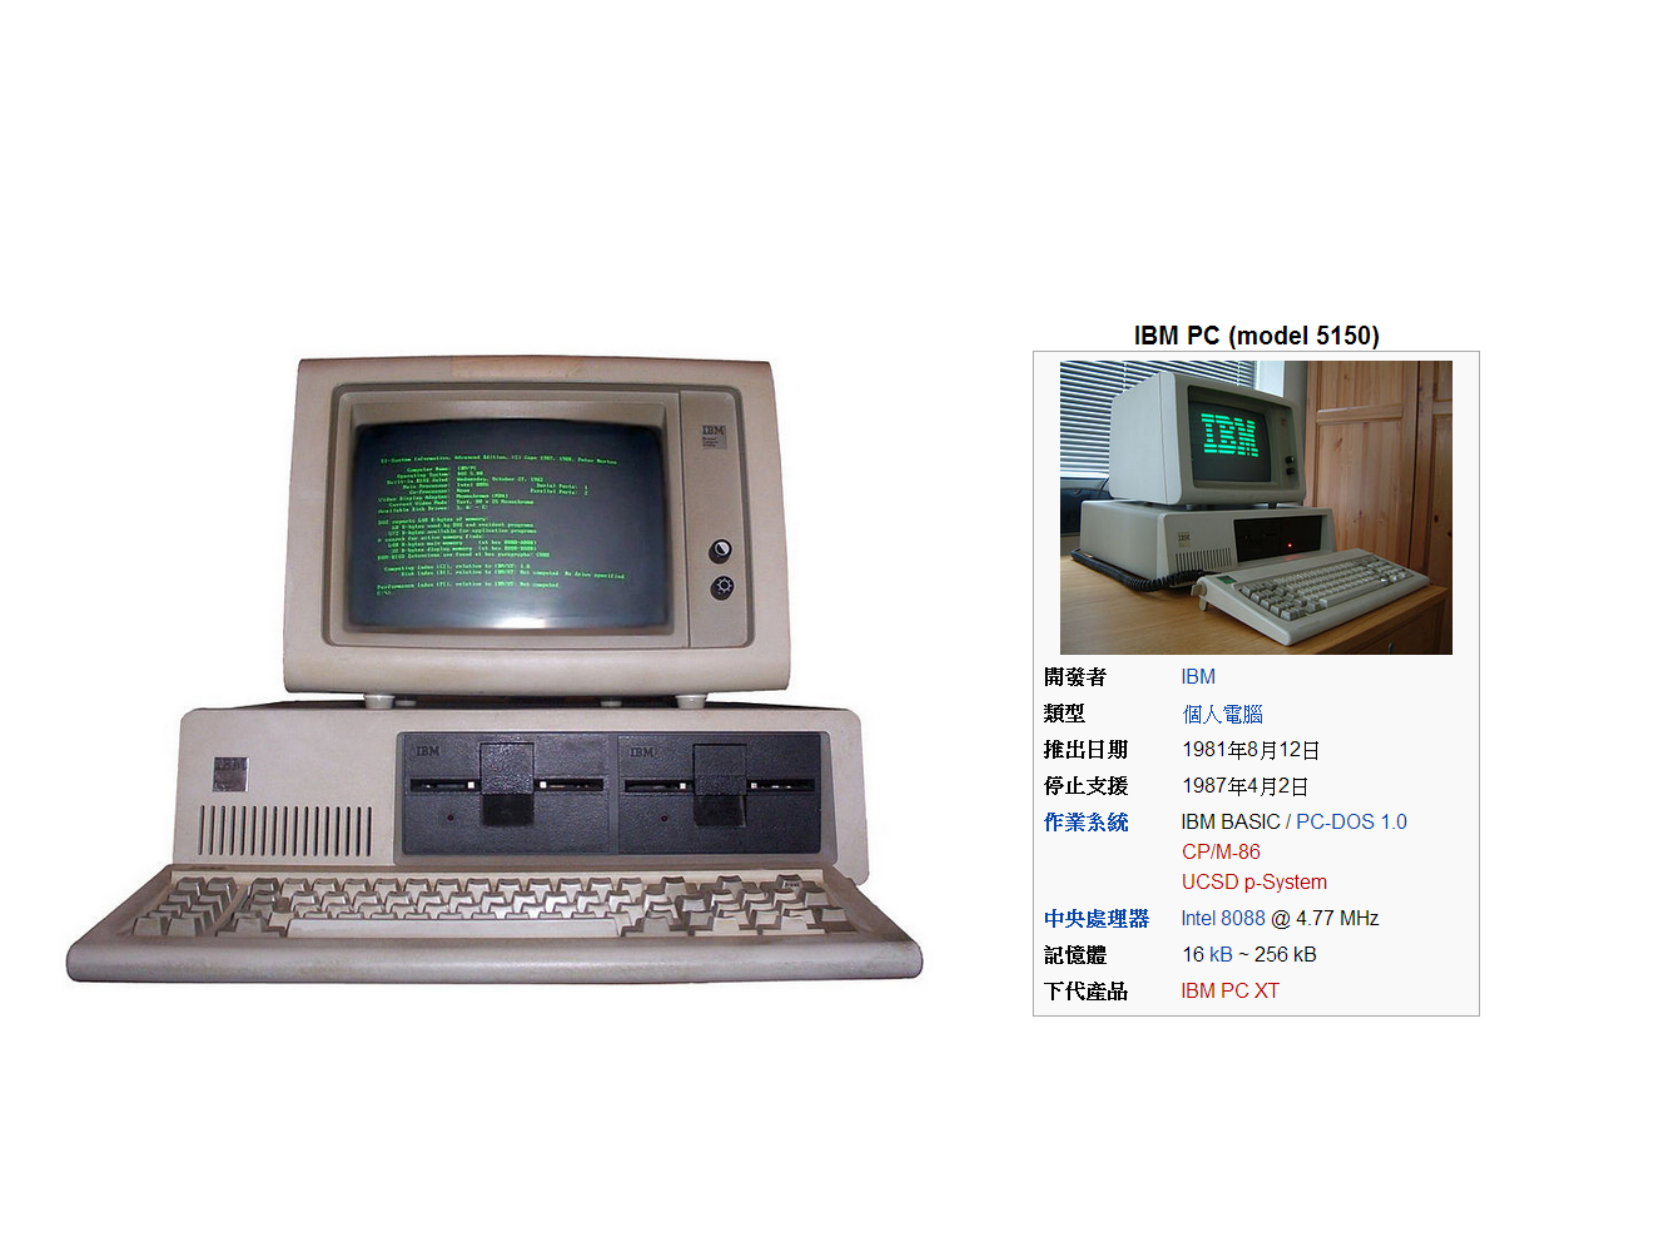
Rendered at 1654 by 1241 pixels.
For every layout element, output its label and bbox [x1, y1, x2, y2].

picture [59, 345, 934, 993]
picture [1024, 317, 1489, 1028]
